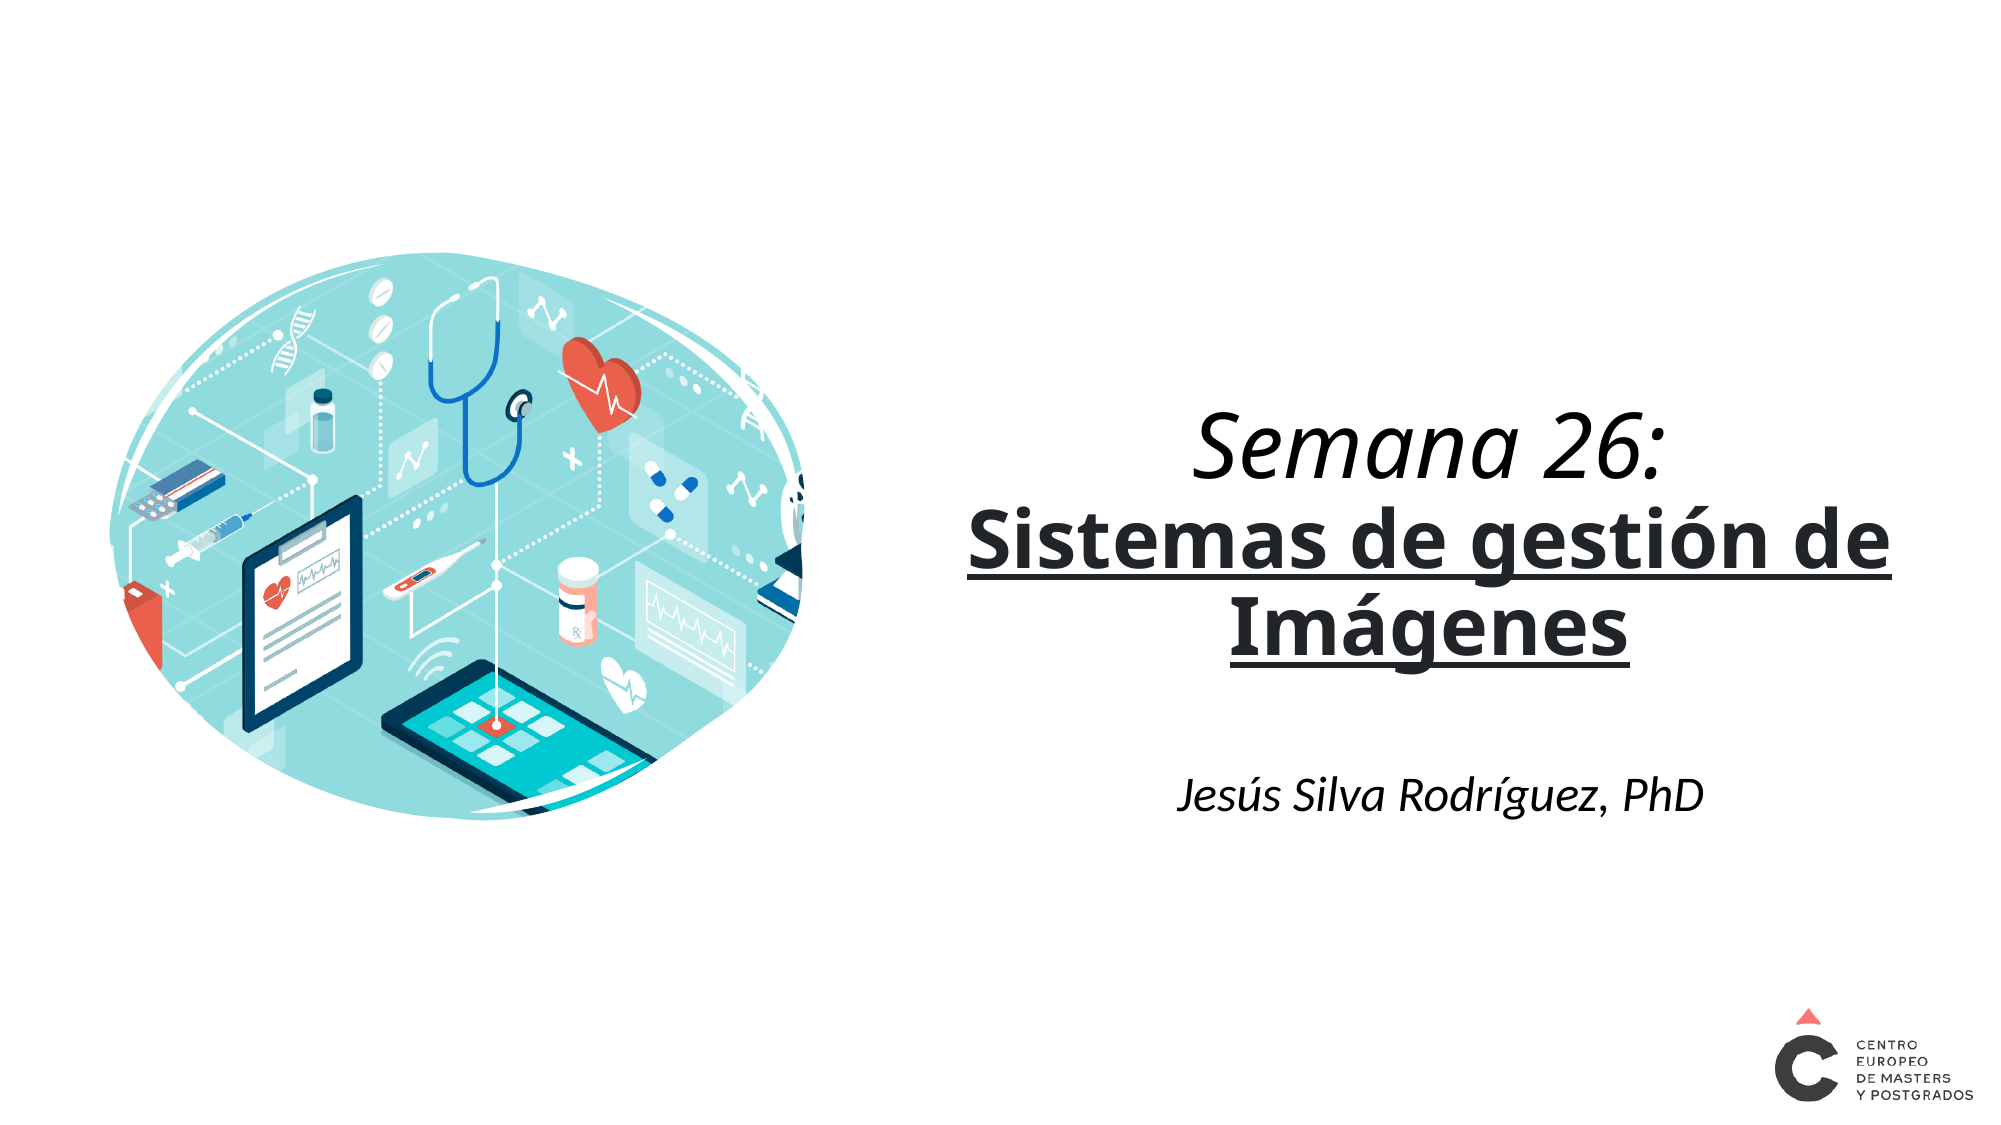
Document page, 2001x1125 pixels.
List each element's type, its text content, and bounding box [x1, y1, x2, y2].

text_box [109, 252, 805, 821]
title Semana 26: Sistemas de gestión de Imágenes [882, 392, 1978, 681]
picture [1749, 1007, 2000, 1125]
subtitle Jesús Silva Rodríguez, PhD [1162, 760, 1851, 1019]
